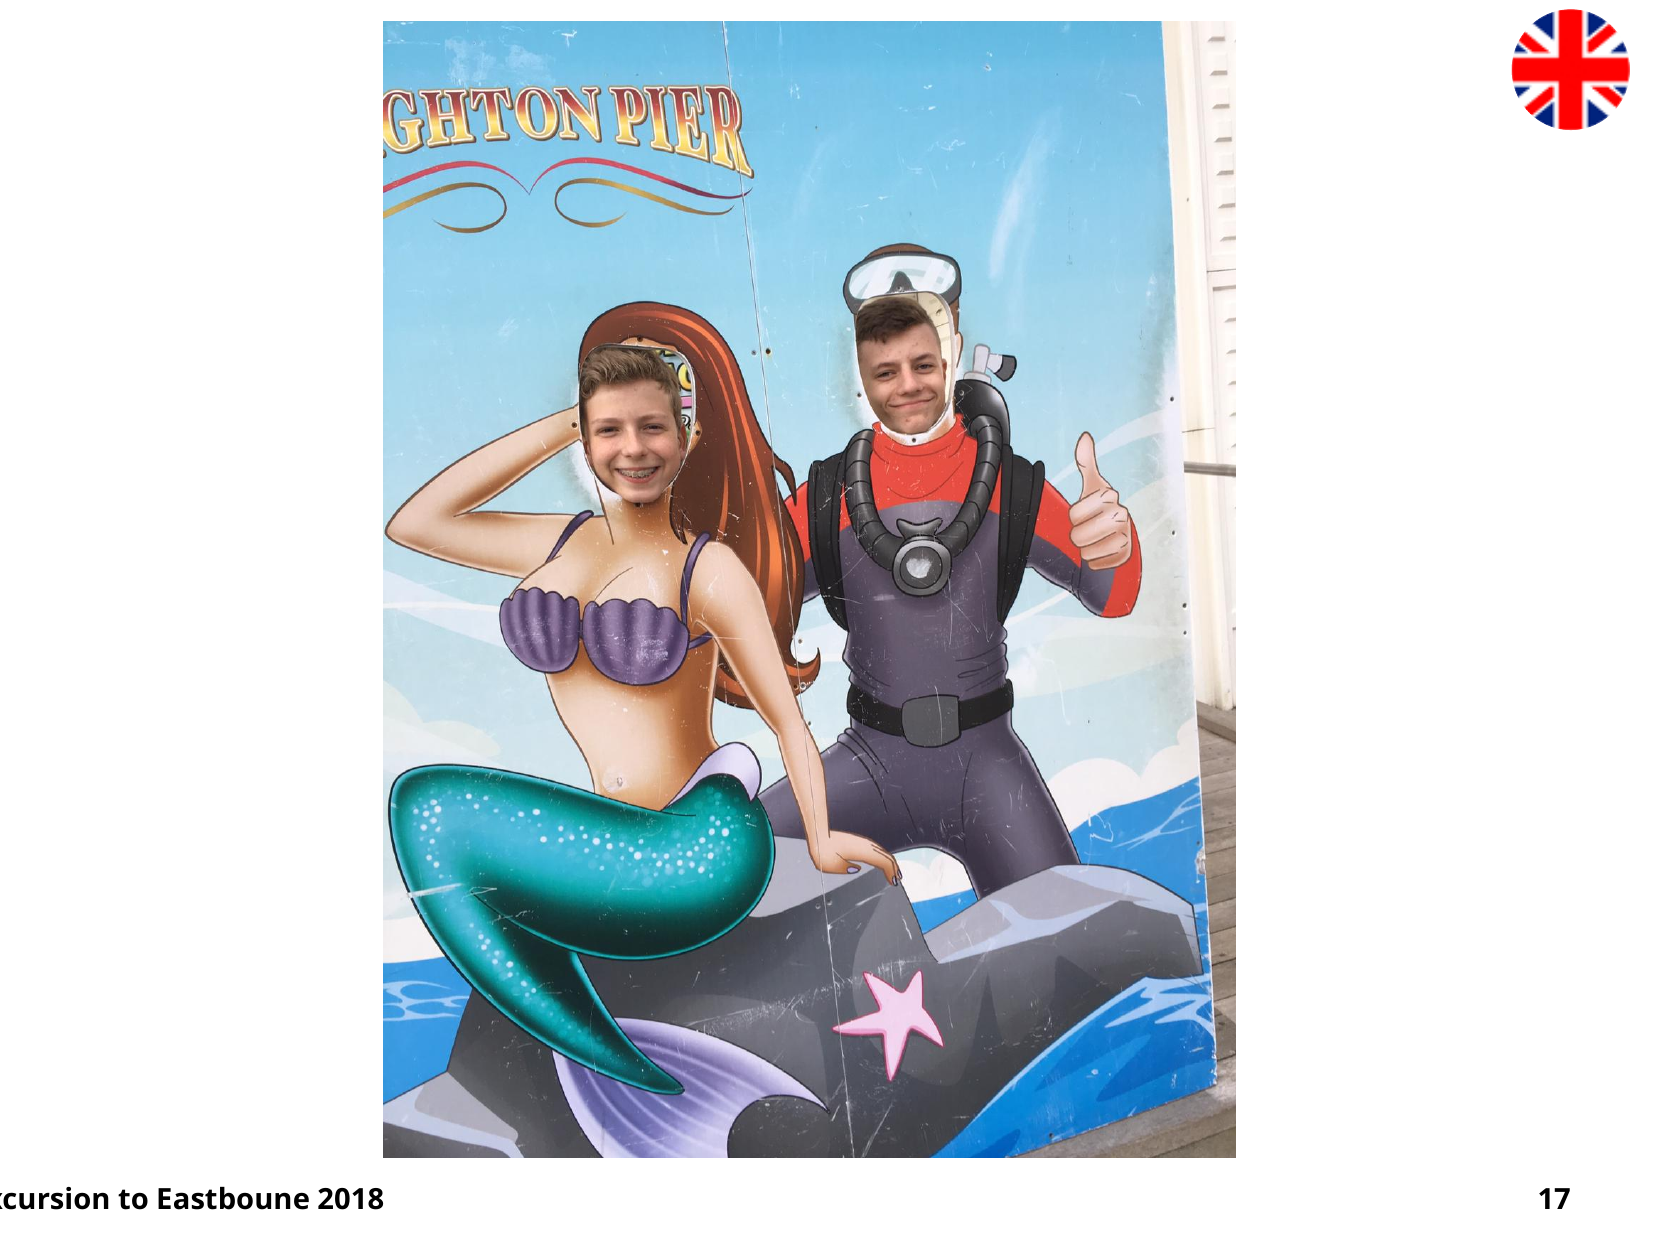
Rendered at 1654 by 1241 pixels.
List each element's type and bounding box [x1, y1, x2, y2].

picture [383, 21, 1236, 1158]
picture [1511, 9, 1630, 131]
